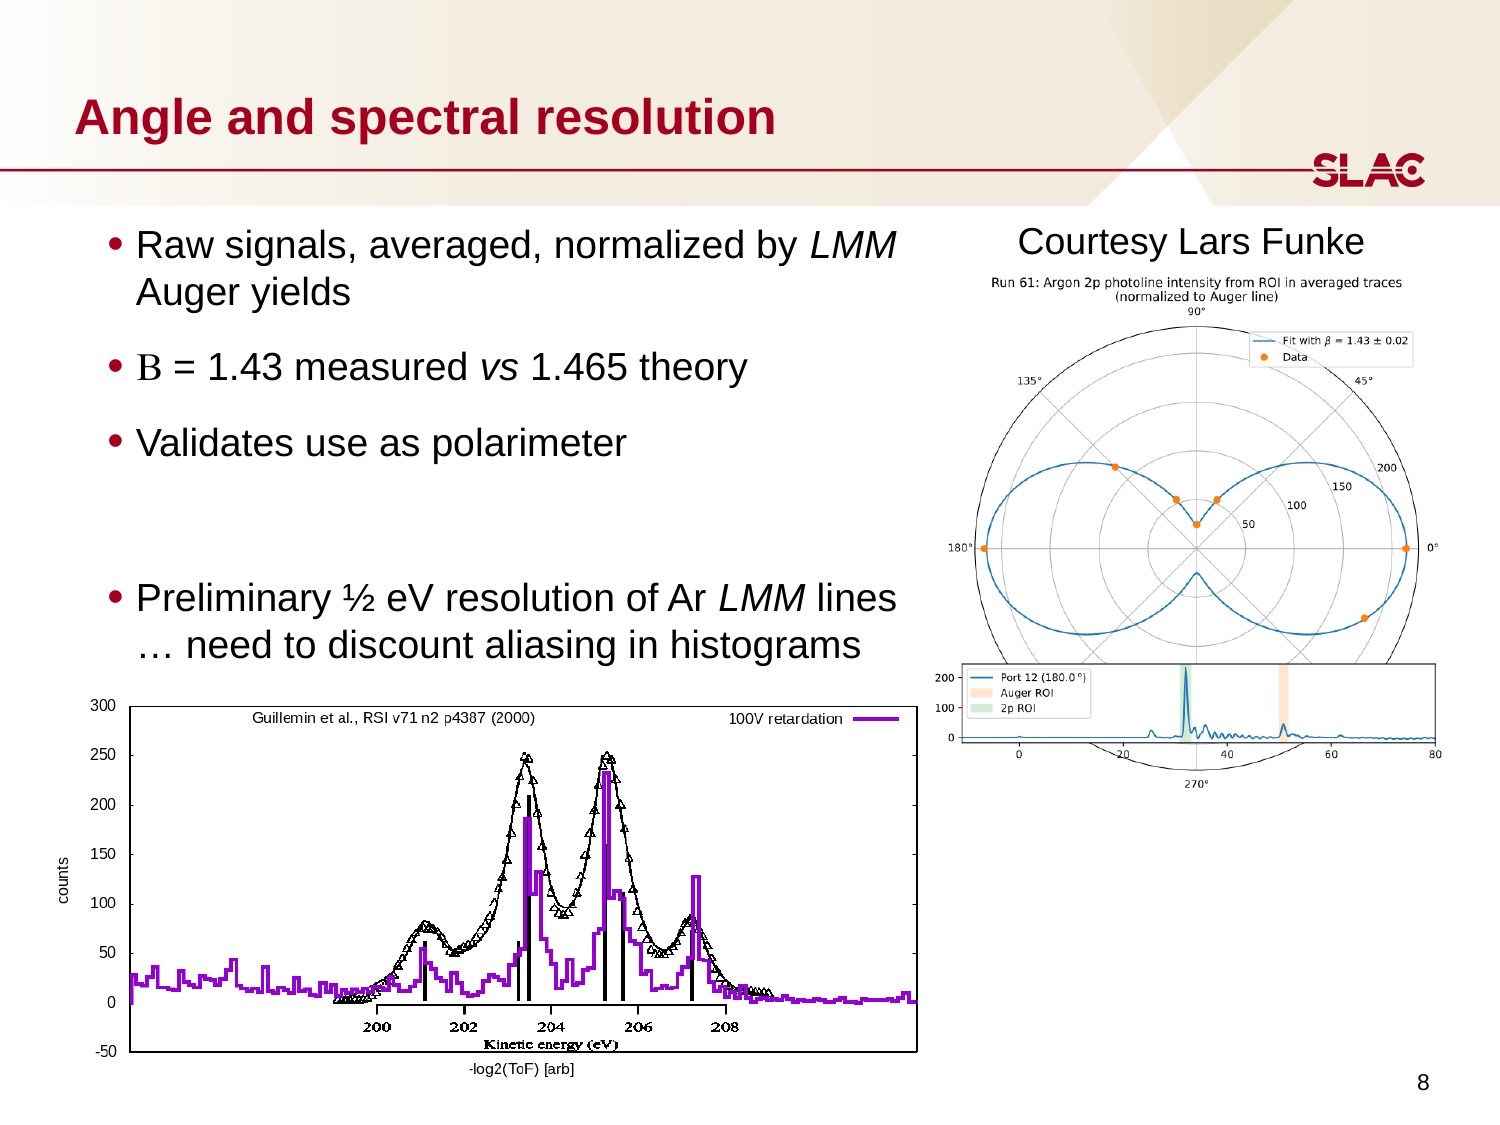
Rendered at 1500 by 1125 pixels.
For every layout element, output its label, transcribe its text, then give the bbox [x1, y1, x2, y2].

title Angle and spectral resolution [74, 21, 1404, 145]
text_box Courtesy Lars Funke [1002, 213, 1381, 271]
list Raw signals, averaged, normalized by LMM Auger yields B = 1.43 measured vs 1.465 theory Validates use as polarimeter Preliminary ½ eV resolution of Ar LMM lines … need to discount aliasing in histograms [63, 219, 946, 676]
picture [45, 269, 1456, 1081]
picture [0, 0, 1500, 206]
slide_number 13 [1405, 1036, 1458, 1125]
